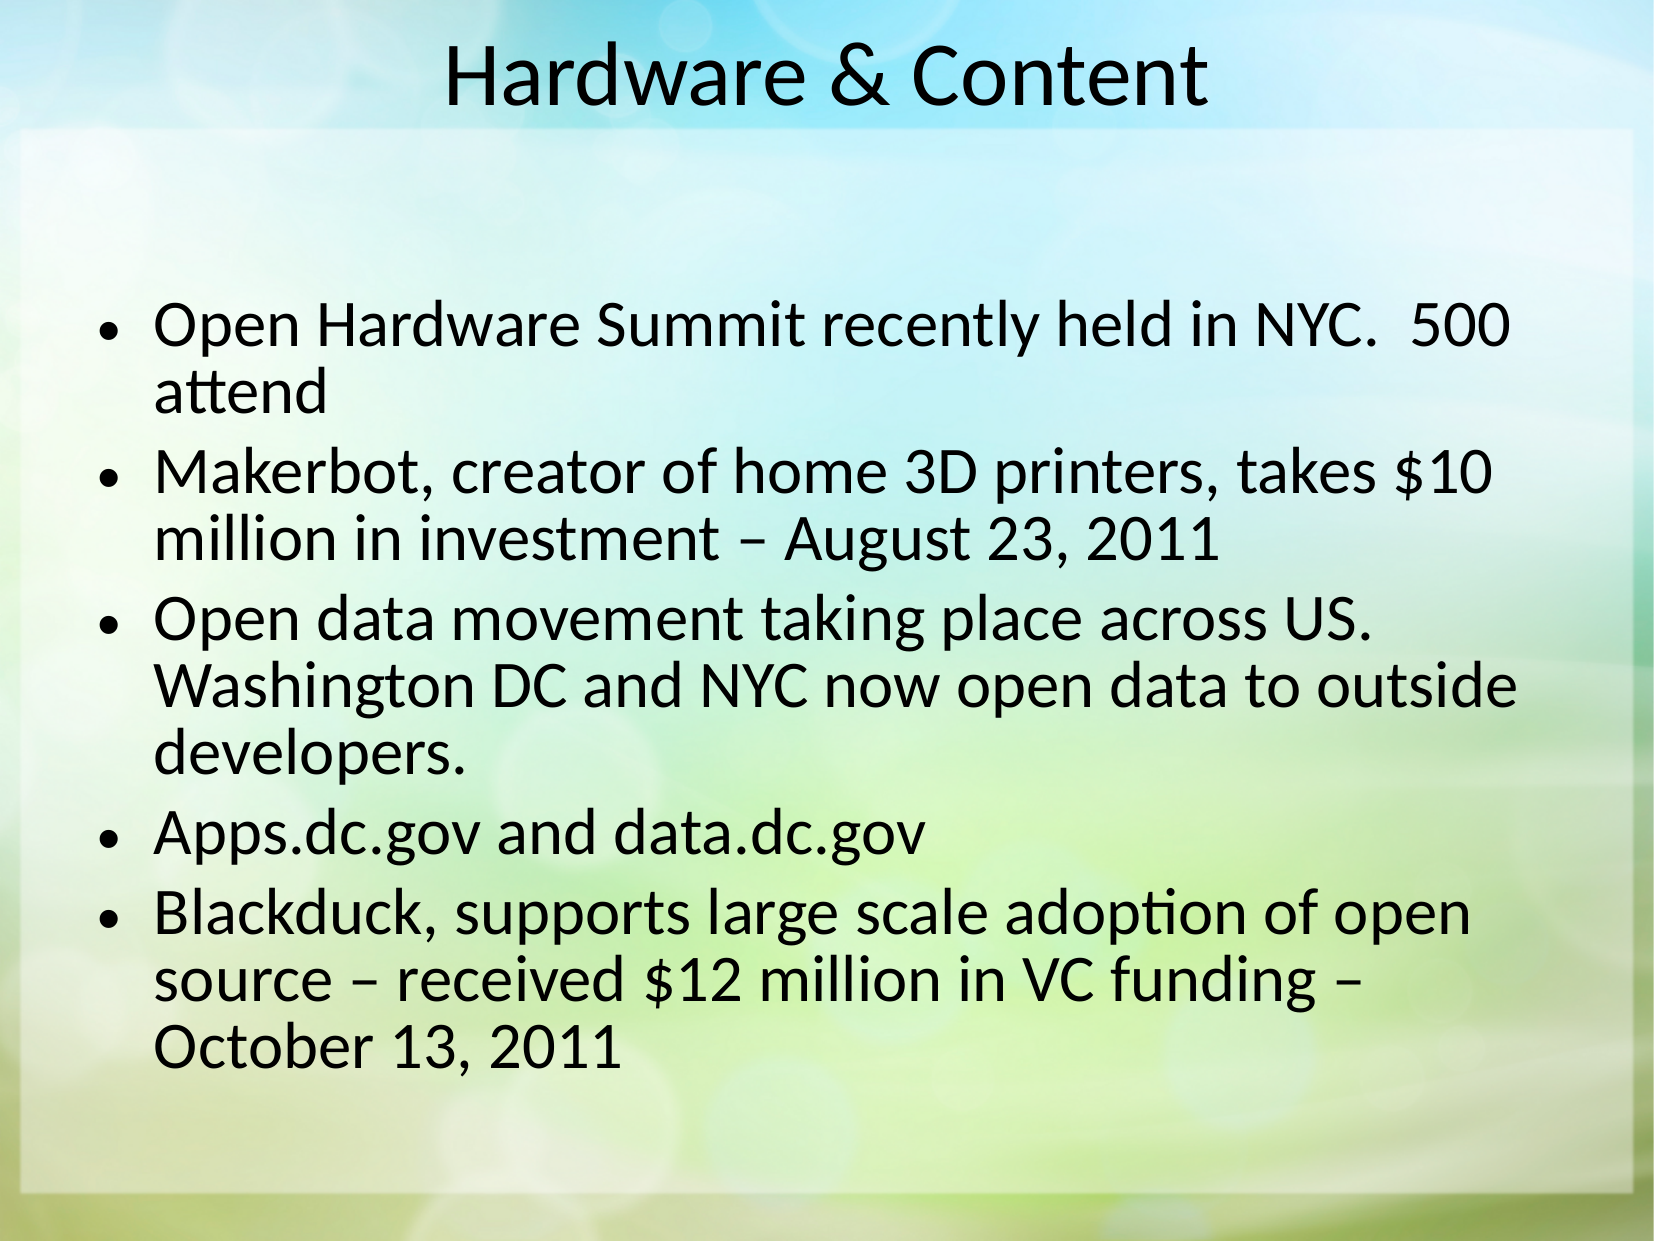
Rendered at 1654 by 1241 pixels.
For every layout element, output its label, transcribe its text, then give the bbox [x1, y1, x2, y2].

list Open Hardware Summit recently held in NYC. 500 attend Makerbot, creator of home 3D printers, takes $10 million in investment – August 23, 2011 Open data movement taking place across US. Washington DC and NYC now open data to outside developers. Apps.dc.gov and data.dc.gov Blackduck, supports large scale adoption of open source – received $12 million in VC funding – October 13, 2011 [82, 289, 1571, 1108]
title Hardware & Content [82, 0, 1571, 186]
picture [0, 0, 1654, 1241]
